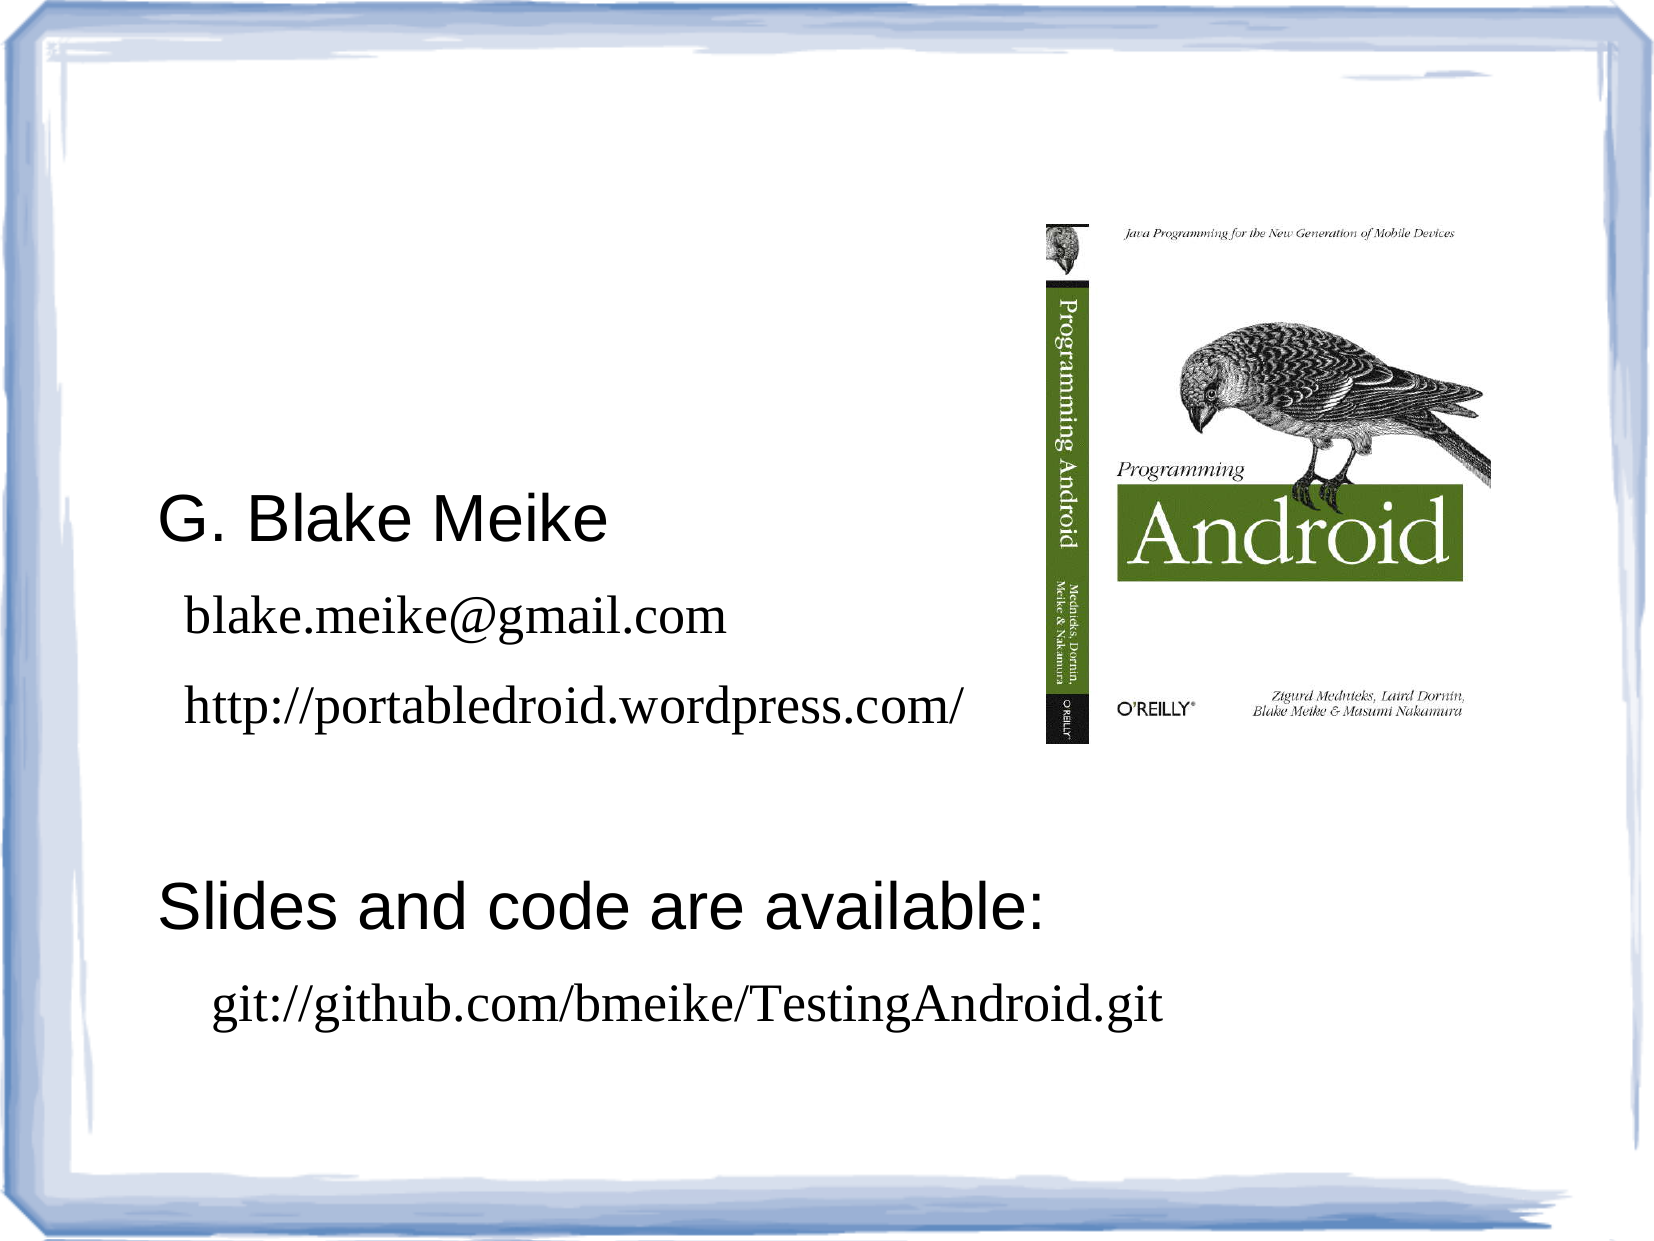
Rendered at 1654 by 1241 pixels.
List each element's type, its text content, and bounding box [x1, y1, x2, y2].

picture [0, 0, 1654, 1241]
list G. Blake Meike blake.meike@gmail.com http://portabledroid.wordpress.com/ Slides and code are available: git://github.com/bmeike/TestingAndroid.git [86, 481, 1576, 1241]
